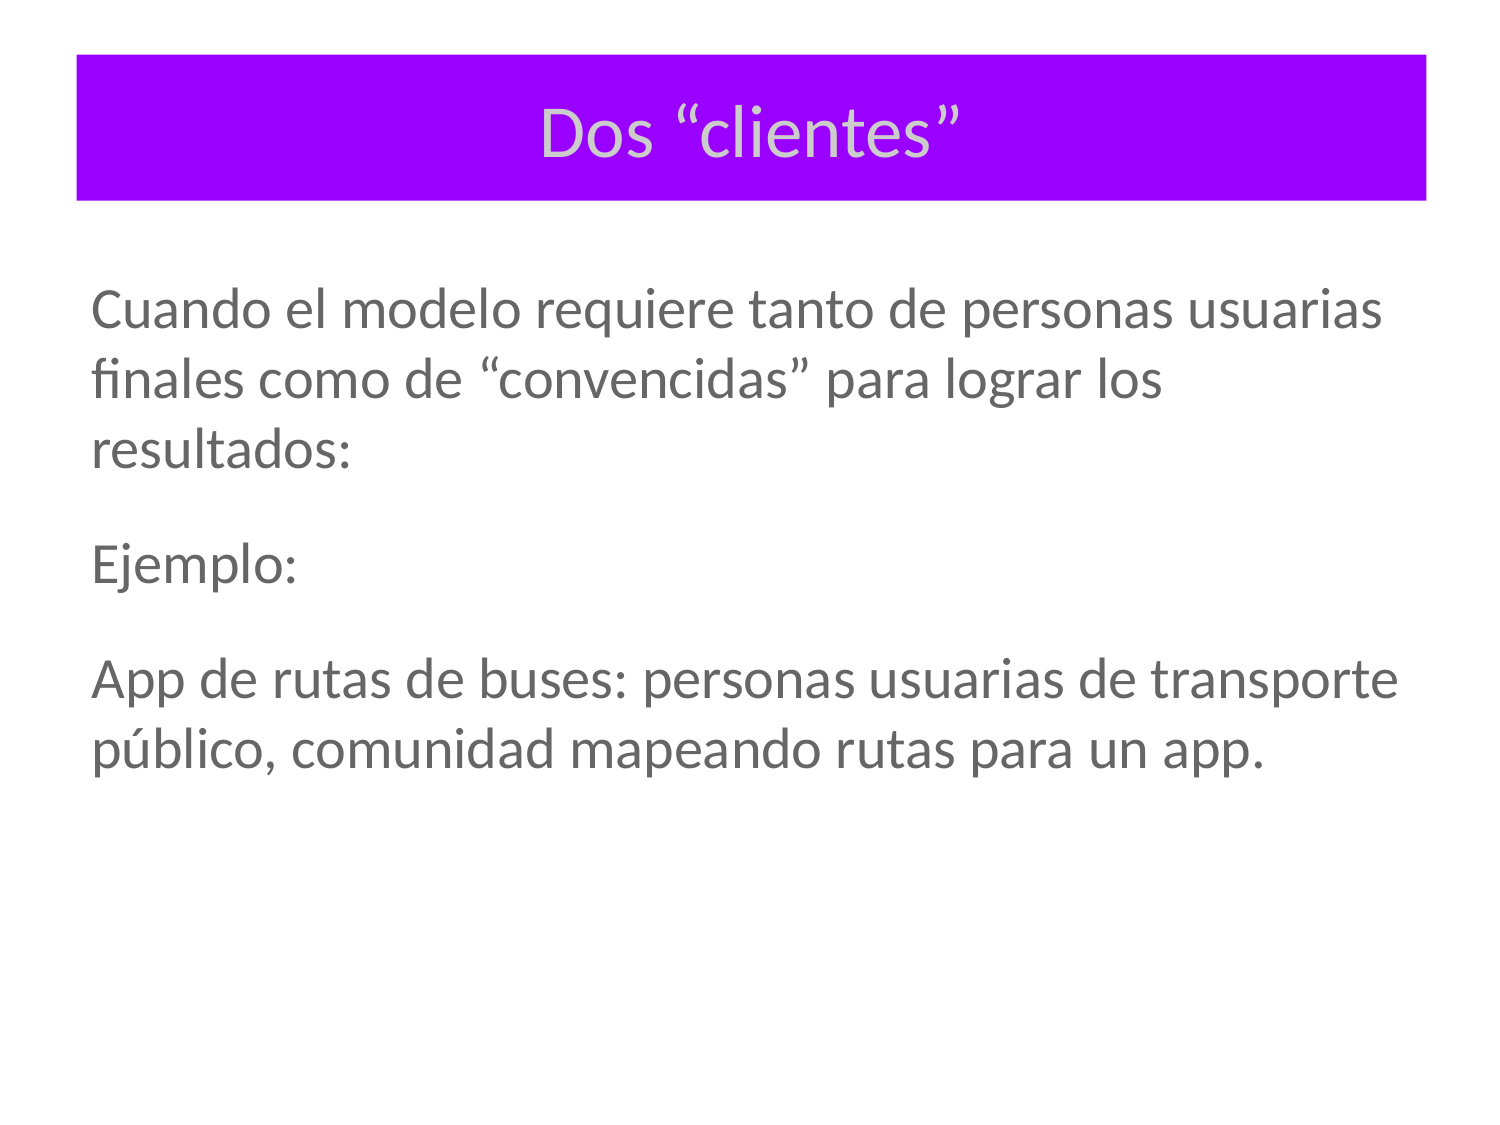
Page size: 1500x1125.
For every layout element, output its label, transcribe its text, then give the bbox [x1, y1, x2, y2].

text_box Dos “clientes” [76, 54, 1427, 201]
text_box Cuando el modelo requiere tanto de personas usuarias finales como de “convencidas” para lograr los resultados: Ejemplo: App de rutas de buses: personas usuarias de transporte público, comunidad mapeando rutas para un app. [76, 263, 1427, 870]
